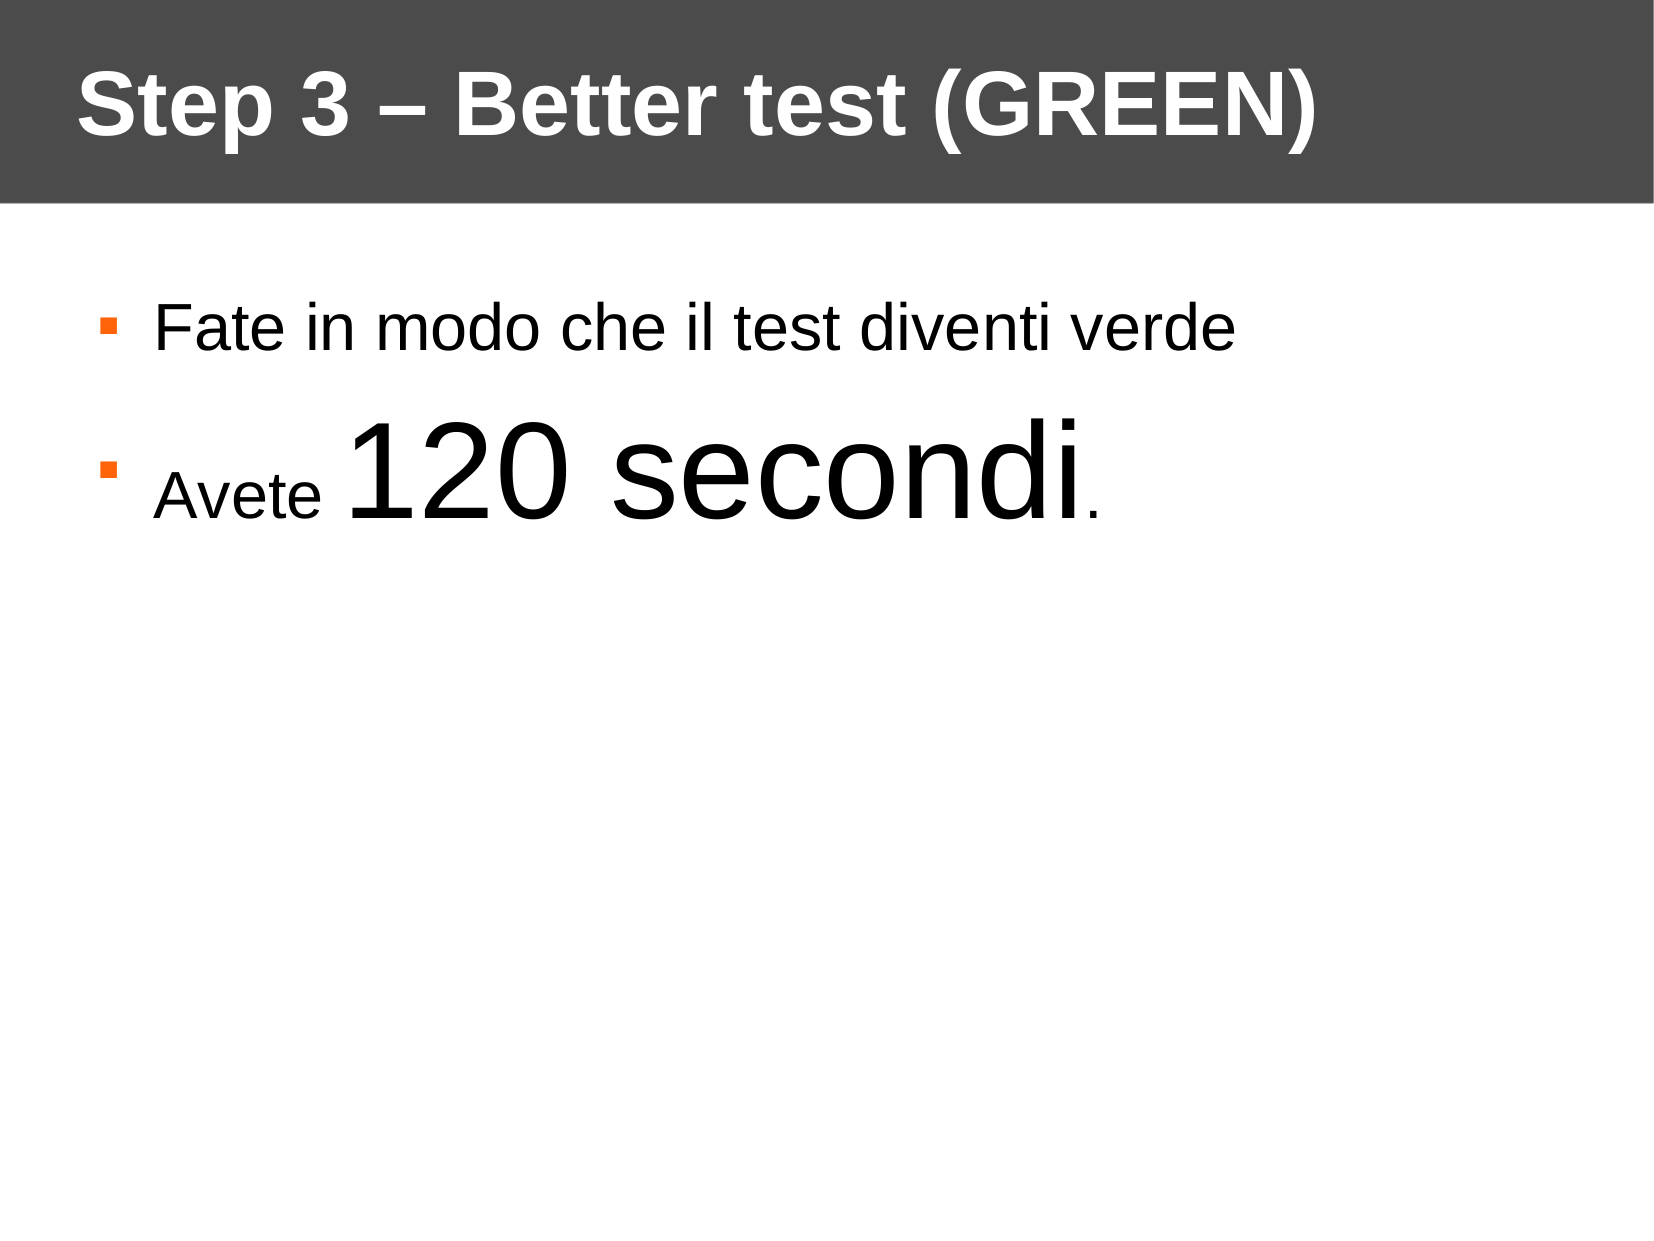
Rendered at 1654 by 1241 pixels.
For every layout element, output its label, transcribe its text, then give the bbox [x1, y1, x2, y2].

picture [0, 0, 1654, 1241]
list Fate in modo che il test diventi verde Avete 120 secondi. [82, 290, 1571, 1109]
title Step 3 – Better test (GREEN) [76, 0, 1565, 208]
